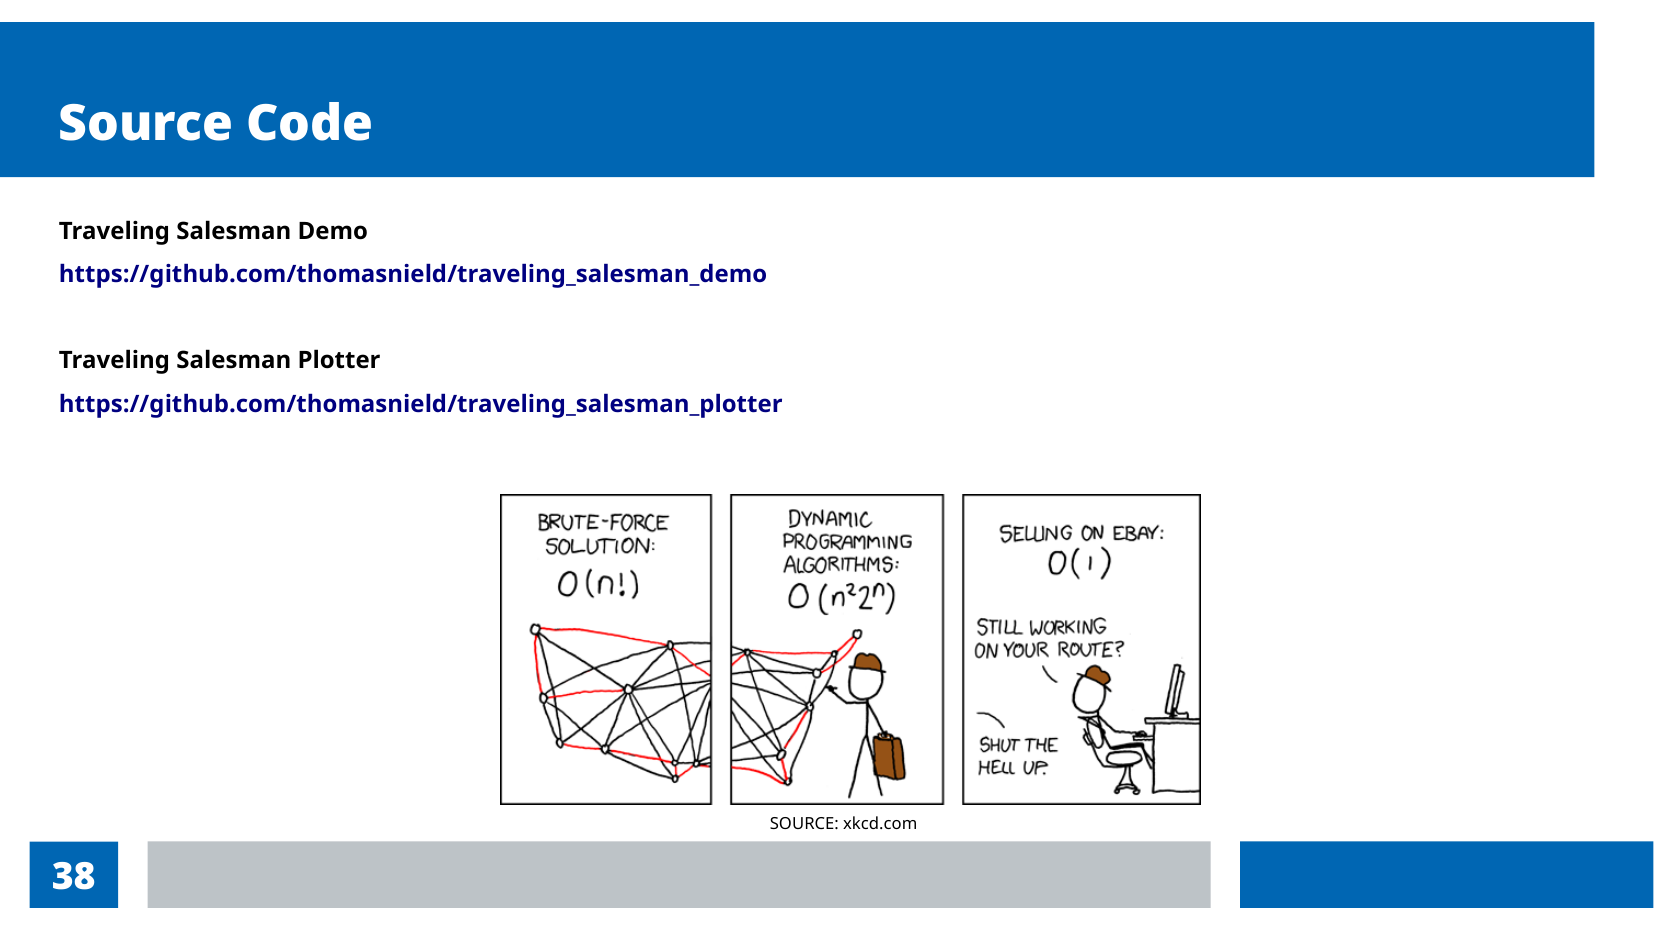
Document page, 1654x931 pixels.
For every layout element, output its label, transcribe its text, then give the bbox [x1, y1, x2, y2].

title Source Code [59, 44, 1595, 156]
list Traveling Salesman Demo https://github.com/thomasnield/traveling_salesman_demo Traveling Salesman Plotter https://github.com/thomasnield/traveling_salesman_plotter [59, 213, 1565, 421]
picture [500, 494, 1201, 805]
text_box SOURCE: xkcd.com [755, 804, 946, 841]
